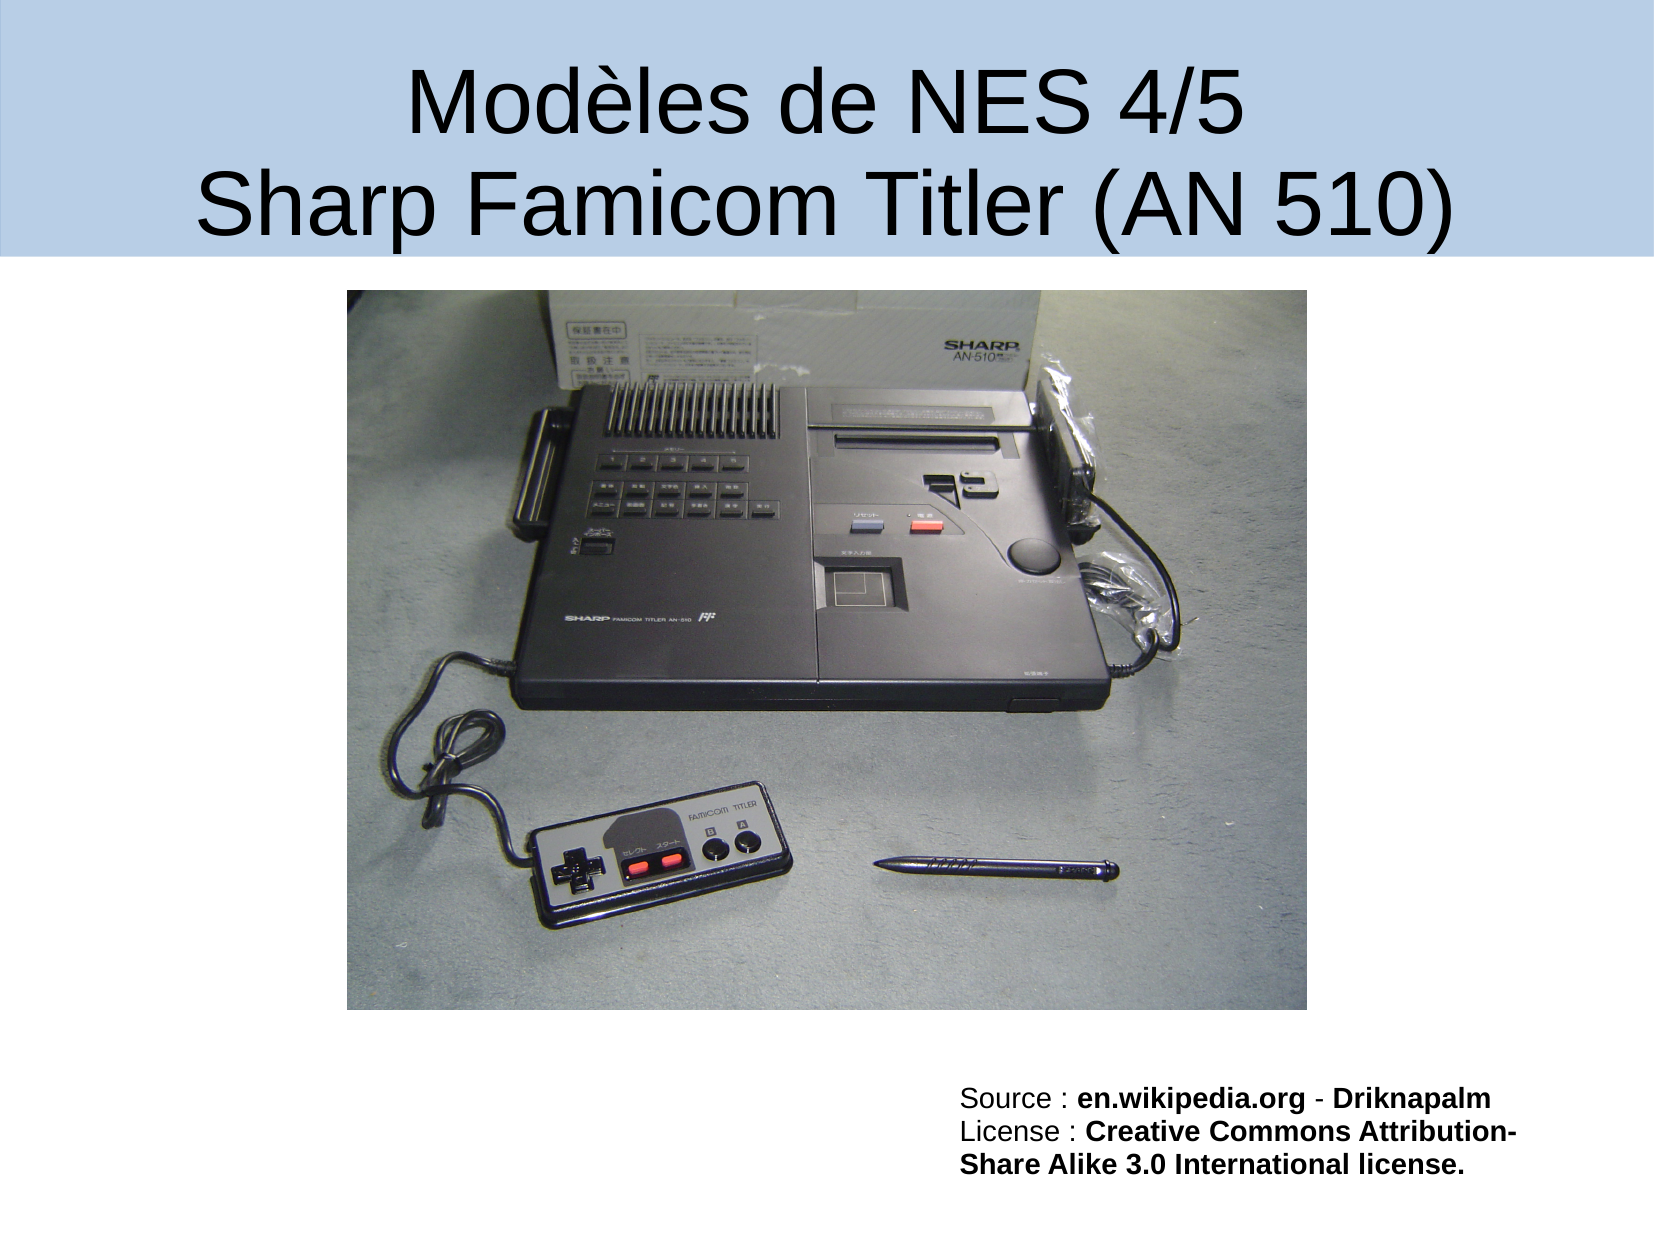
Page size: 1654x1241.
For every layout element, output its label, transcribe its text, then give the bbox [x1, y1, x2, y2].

picture [347, 290, 1307, 1010]
title Modèles de NES 4/5 Sharp Famicom Titler (AN 510) [82, 49, 1571, 257]
text_box Source : en.wikipedia.org - Driknapalm License : Creative Commons Attribution-Share Alike 3.0 International license. [944, 1074, 1612, 1193]
